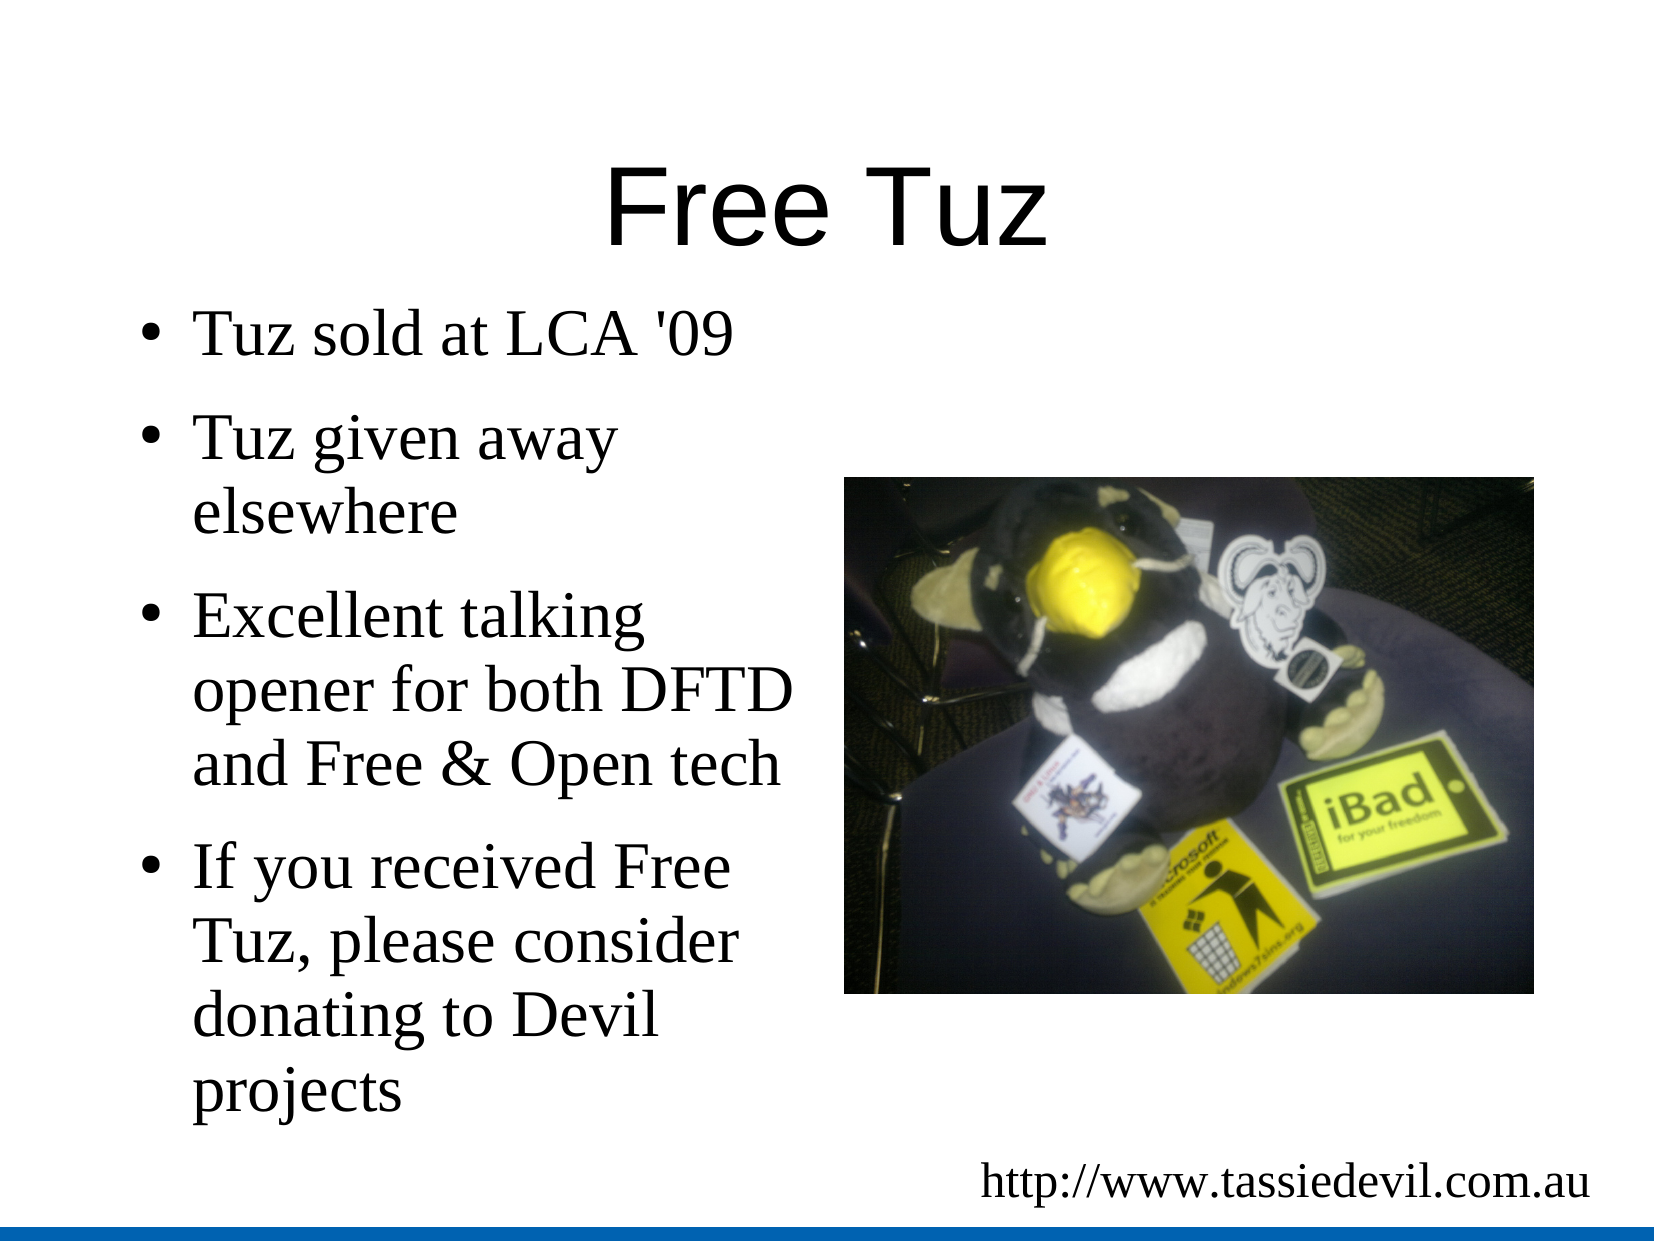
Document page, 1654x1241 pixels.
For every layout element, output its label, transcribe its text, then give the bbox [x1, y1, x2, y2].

text_box http://www.tassiedevil.com.au [980, 1153, 1592, 1214]
list Tuz sold at LCA '09 Tuz given away elsewhere Excellent talking opener for both DFTD and Free & Open tech If you received Free Tuz, please consider donating to Devil projects [121, 296, 811, 1193]
title Free Tuz [121, 102, 1533, 311]
picture [844, 477, 1534, 994]
